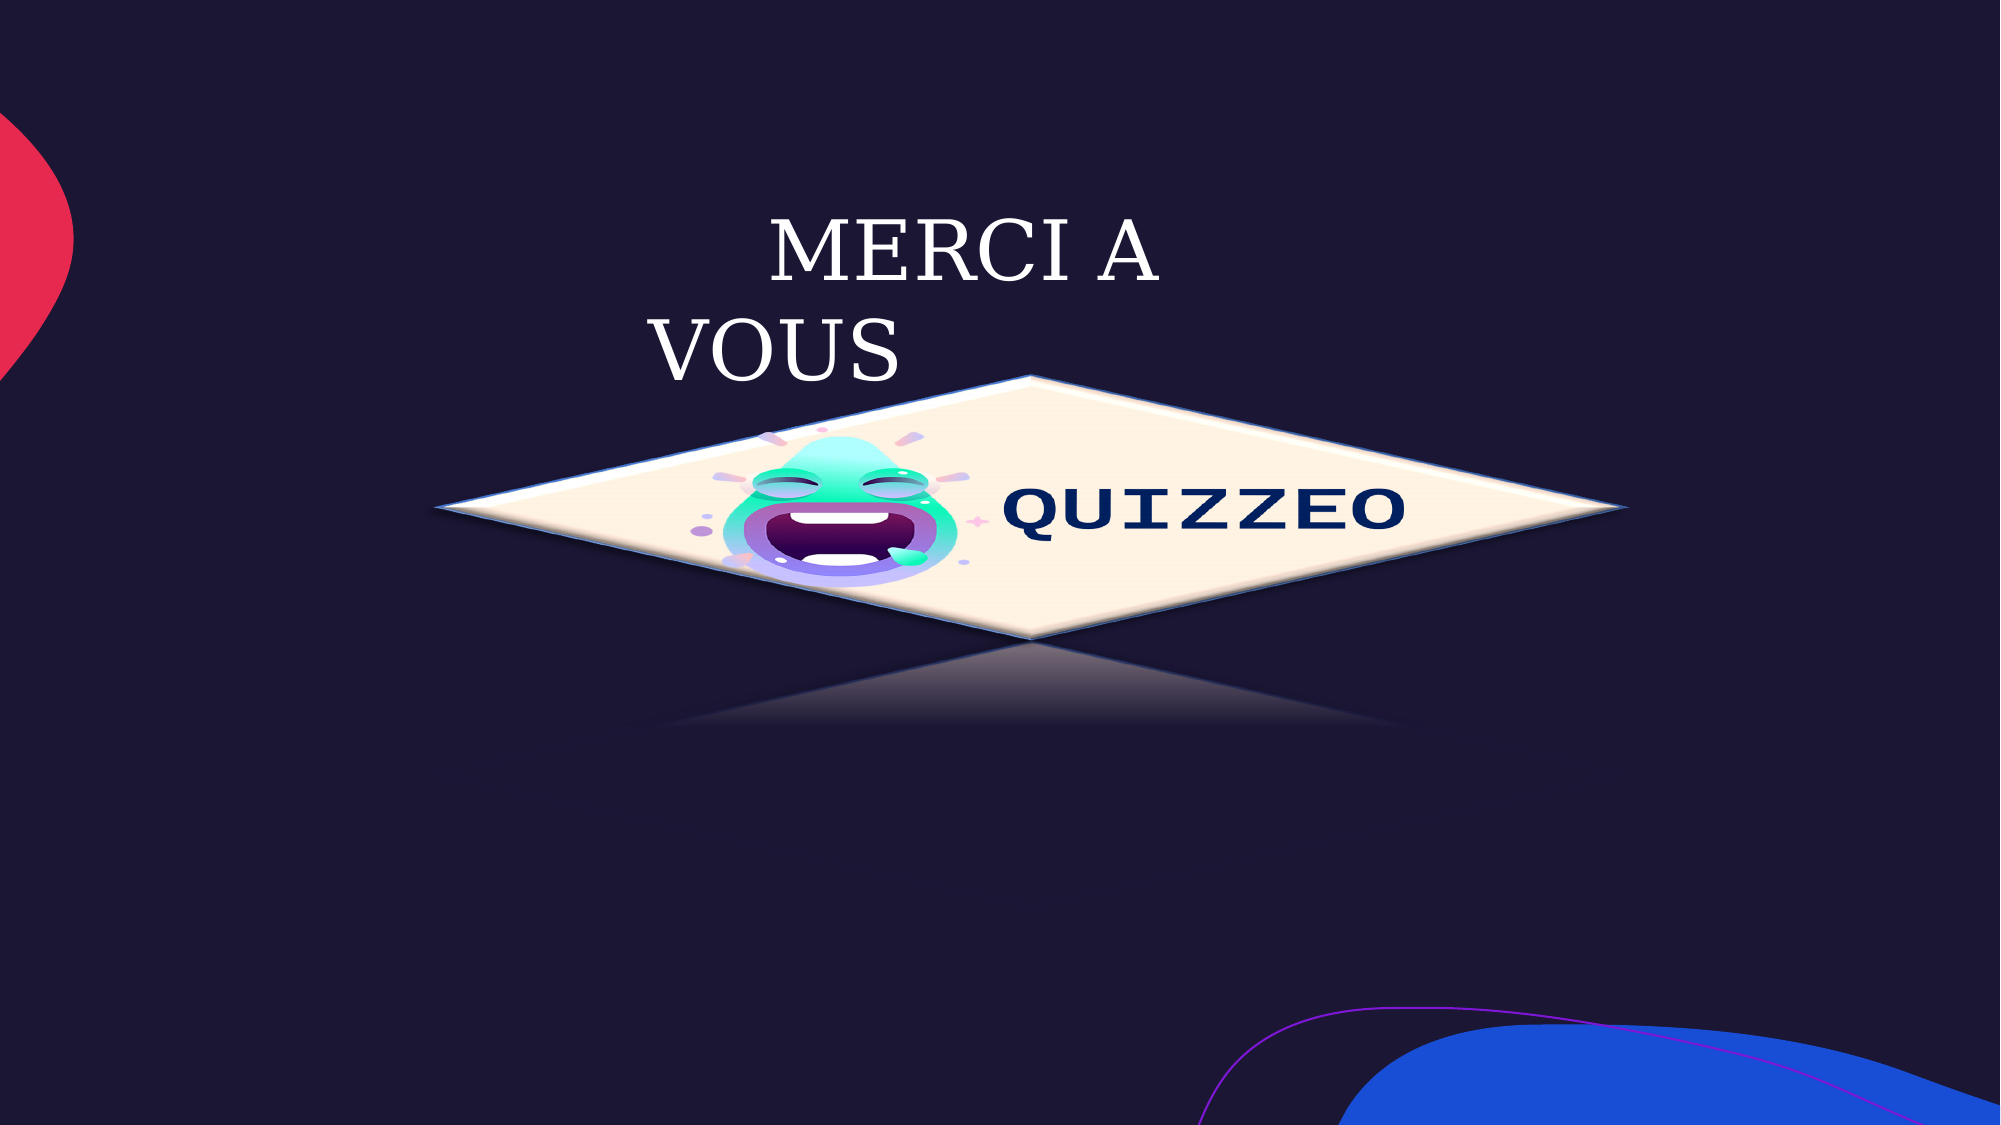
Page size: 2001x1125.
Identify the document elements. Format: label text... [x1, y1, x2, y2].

picture [408, 369, 1640, 913]
picture [799, 369, 827, 376]
picture [727, 369, 758, 377]
text_box MERCI A VOUS [633, 119, 1367, 307]
picture [860, 369, 888, 377]
